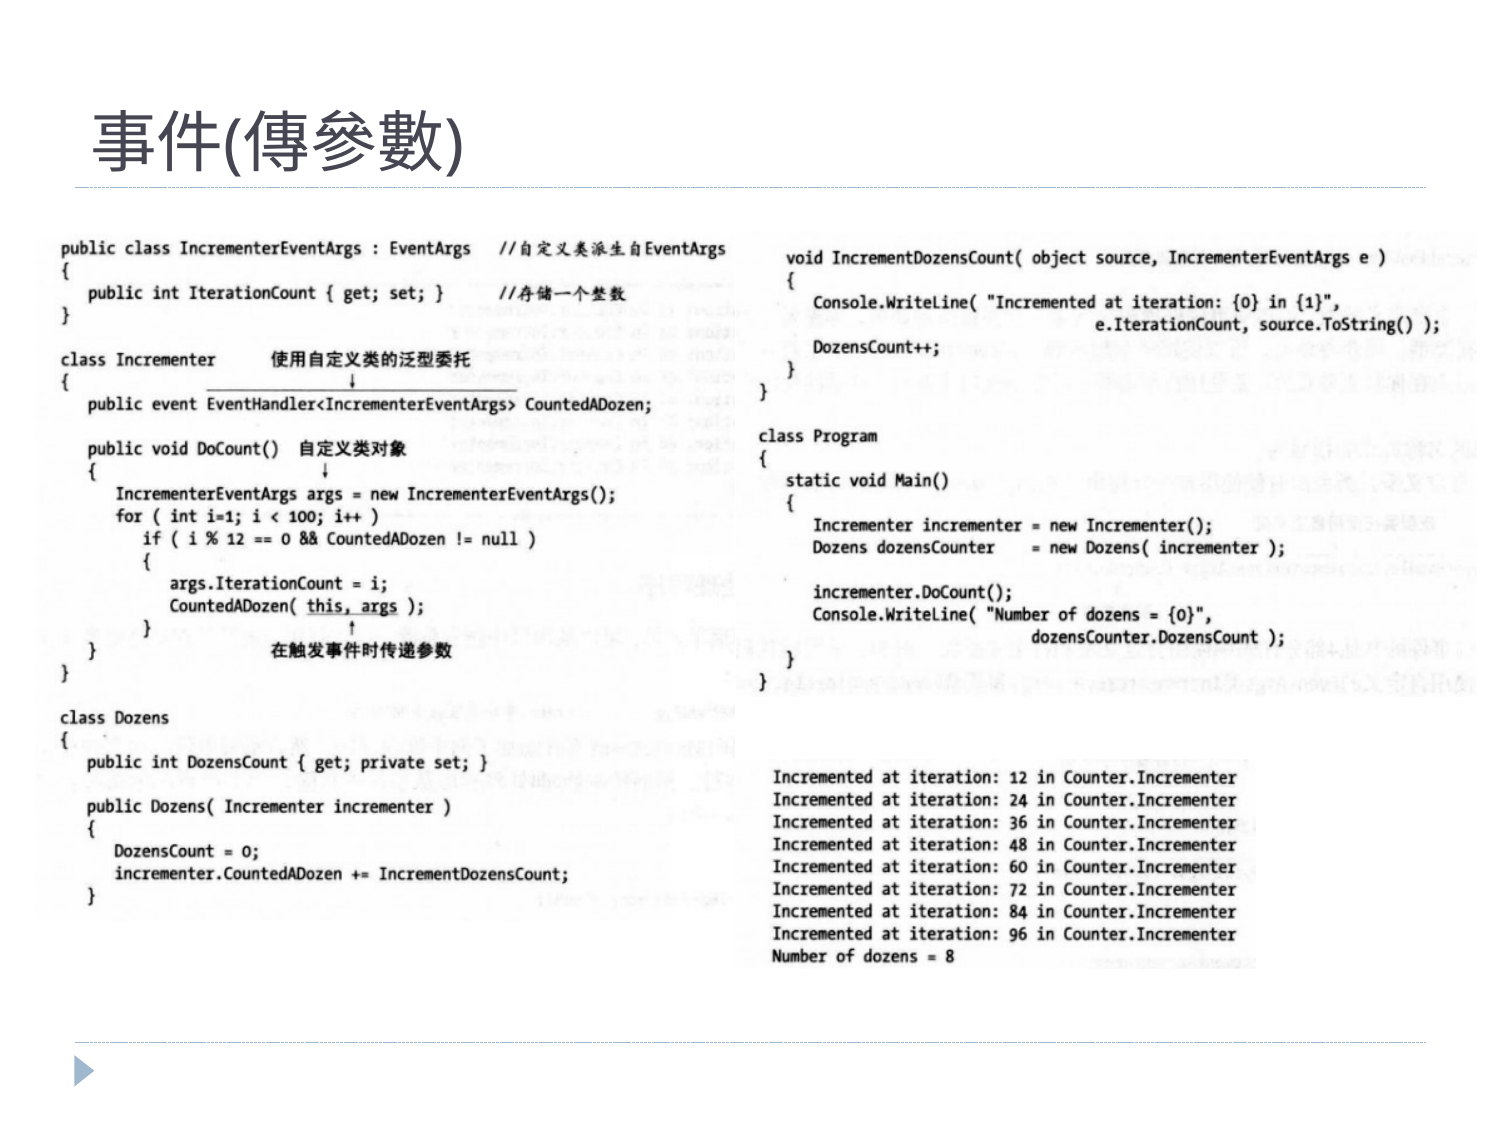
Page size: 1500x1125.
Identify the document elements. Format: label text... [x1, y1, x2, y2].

picture [35, 234, 1256, 969]
title 事件(傳參數) [75, 25, 1426, 188]
picture [736, 231, 1477, 697]
